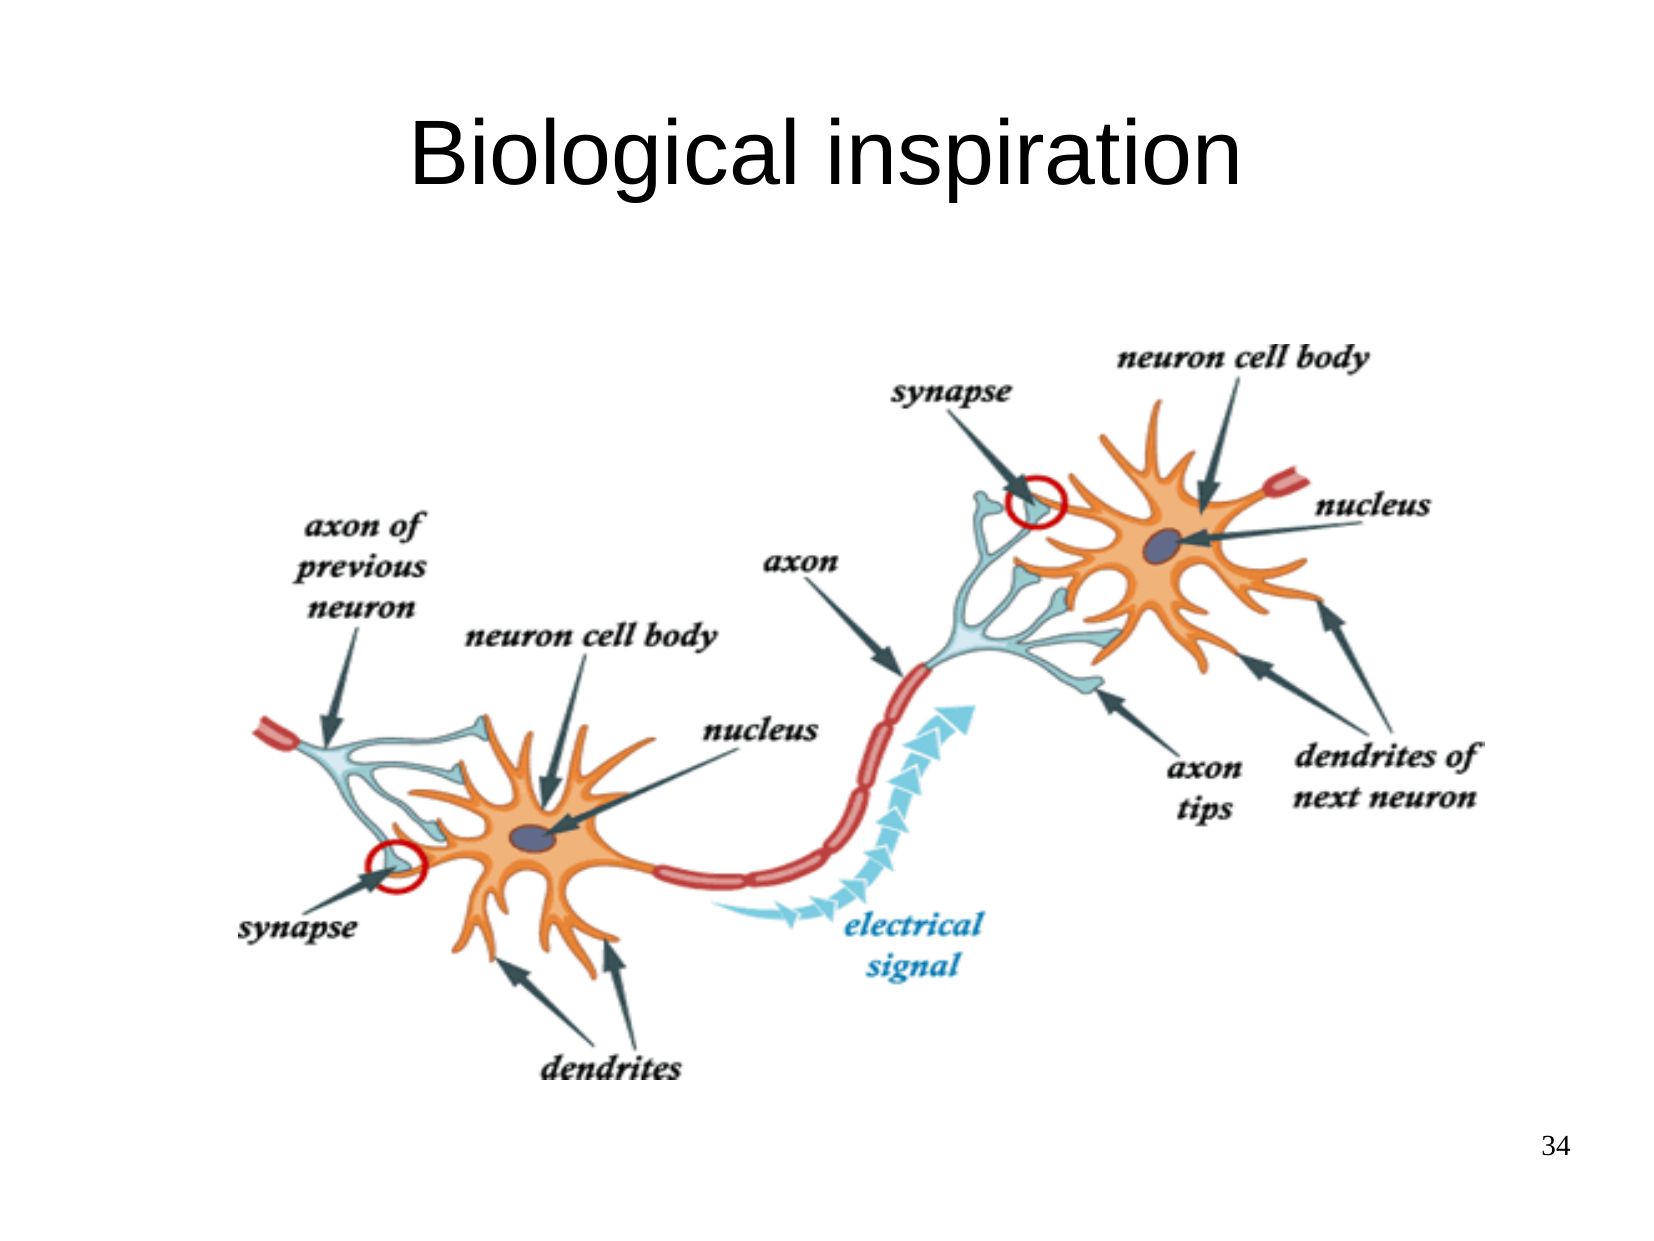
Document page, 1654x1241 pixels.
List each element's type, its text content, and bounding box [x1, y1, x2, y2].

title Biological inspiration [82, 49, 1571, 257]
picture [238, 344, 1486, 1081]
